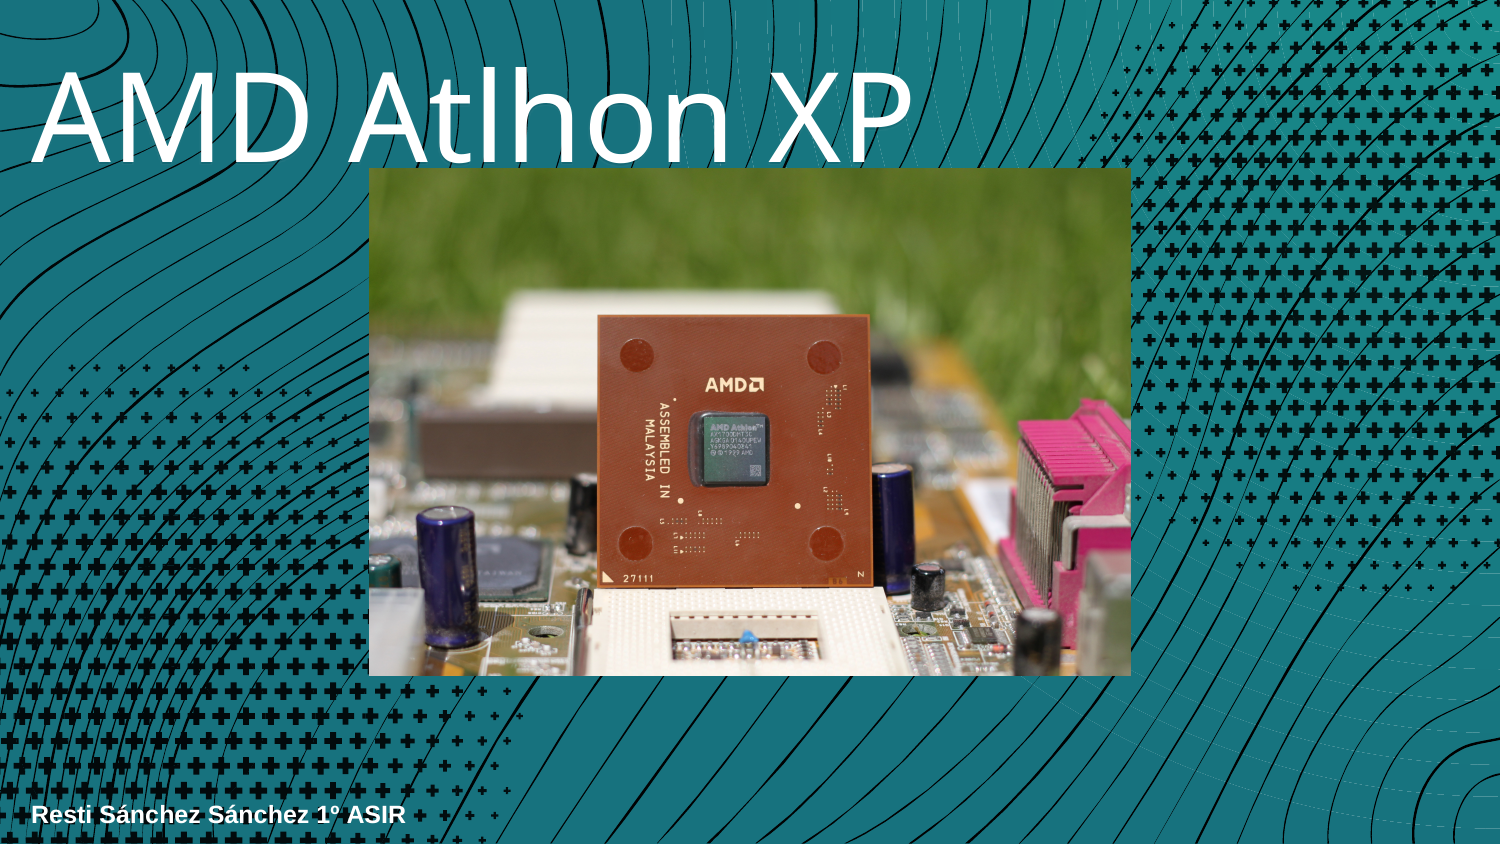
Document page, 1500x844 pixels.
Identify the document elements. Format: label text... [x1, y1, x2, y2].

picture [369, 168, 1131, 676]
text_box Resti Sánchez Sánchez 1º ASIR [31, 798, 591, 844]
title AMD Atlhon XP [31, 26, 1212, 218]
